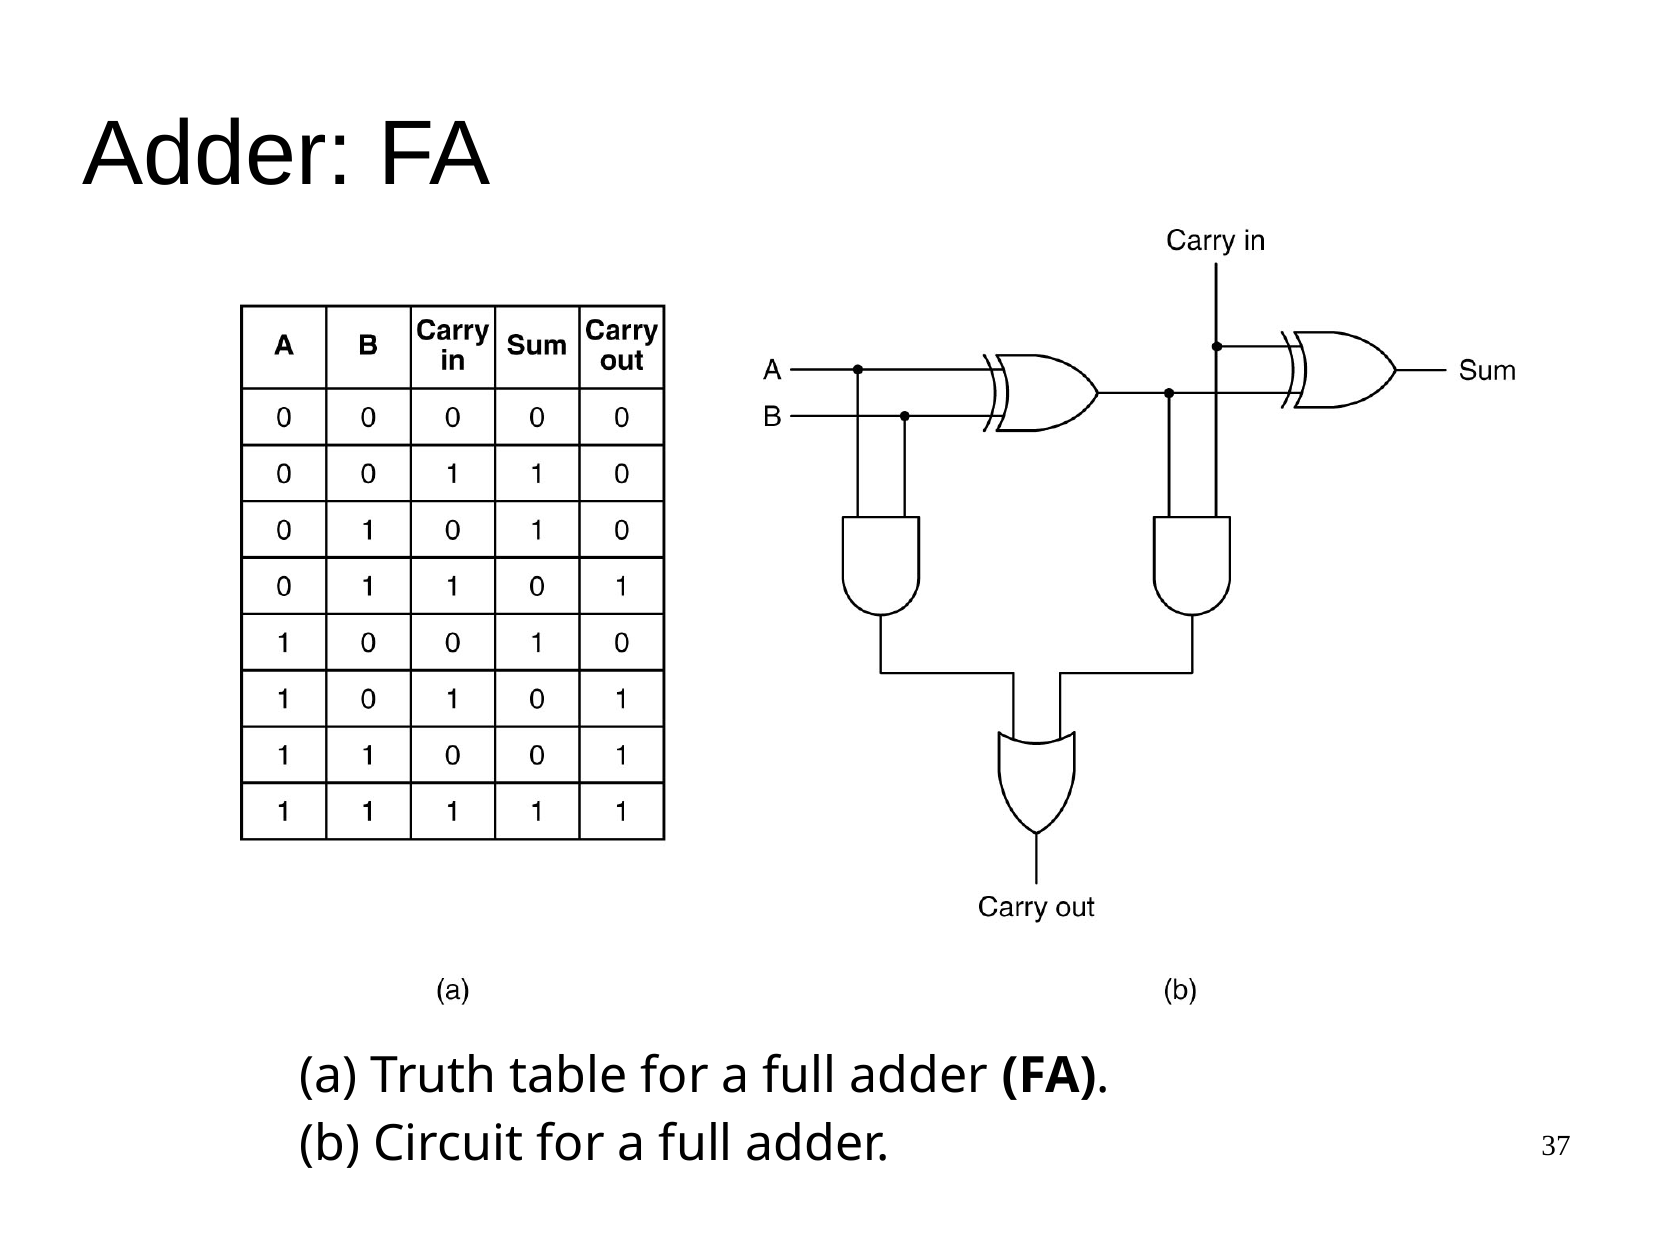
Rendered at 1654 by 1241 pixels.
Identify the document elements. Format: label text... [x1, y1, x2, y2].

title Adder: FA [82, 49, 616, 257]
text_box (a) Truth table for a full adder (FA). (b) Circuit for a full adder. [285, 1031, 1606, 1187]
picture [240, 223, 1516, 1006]
